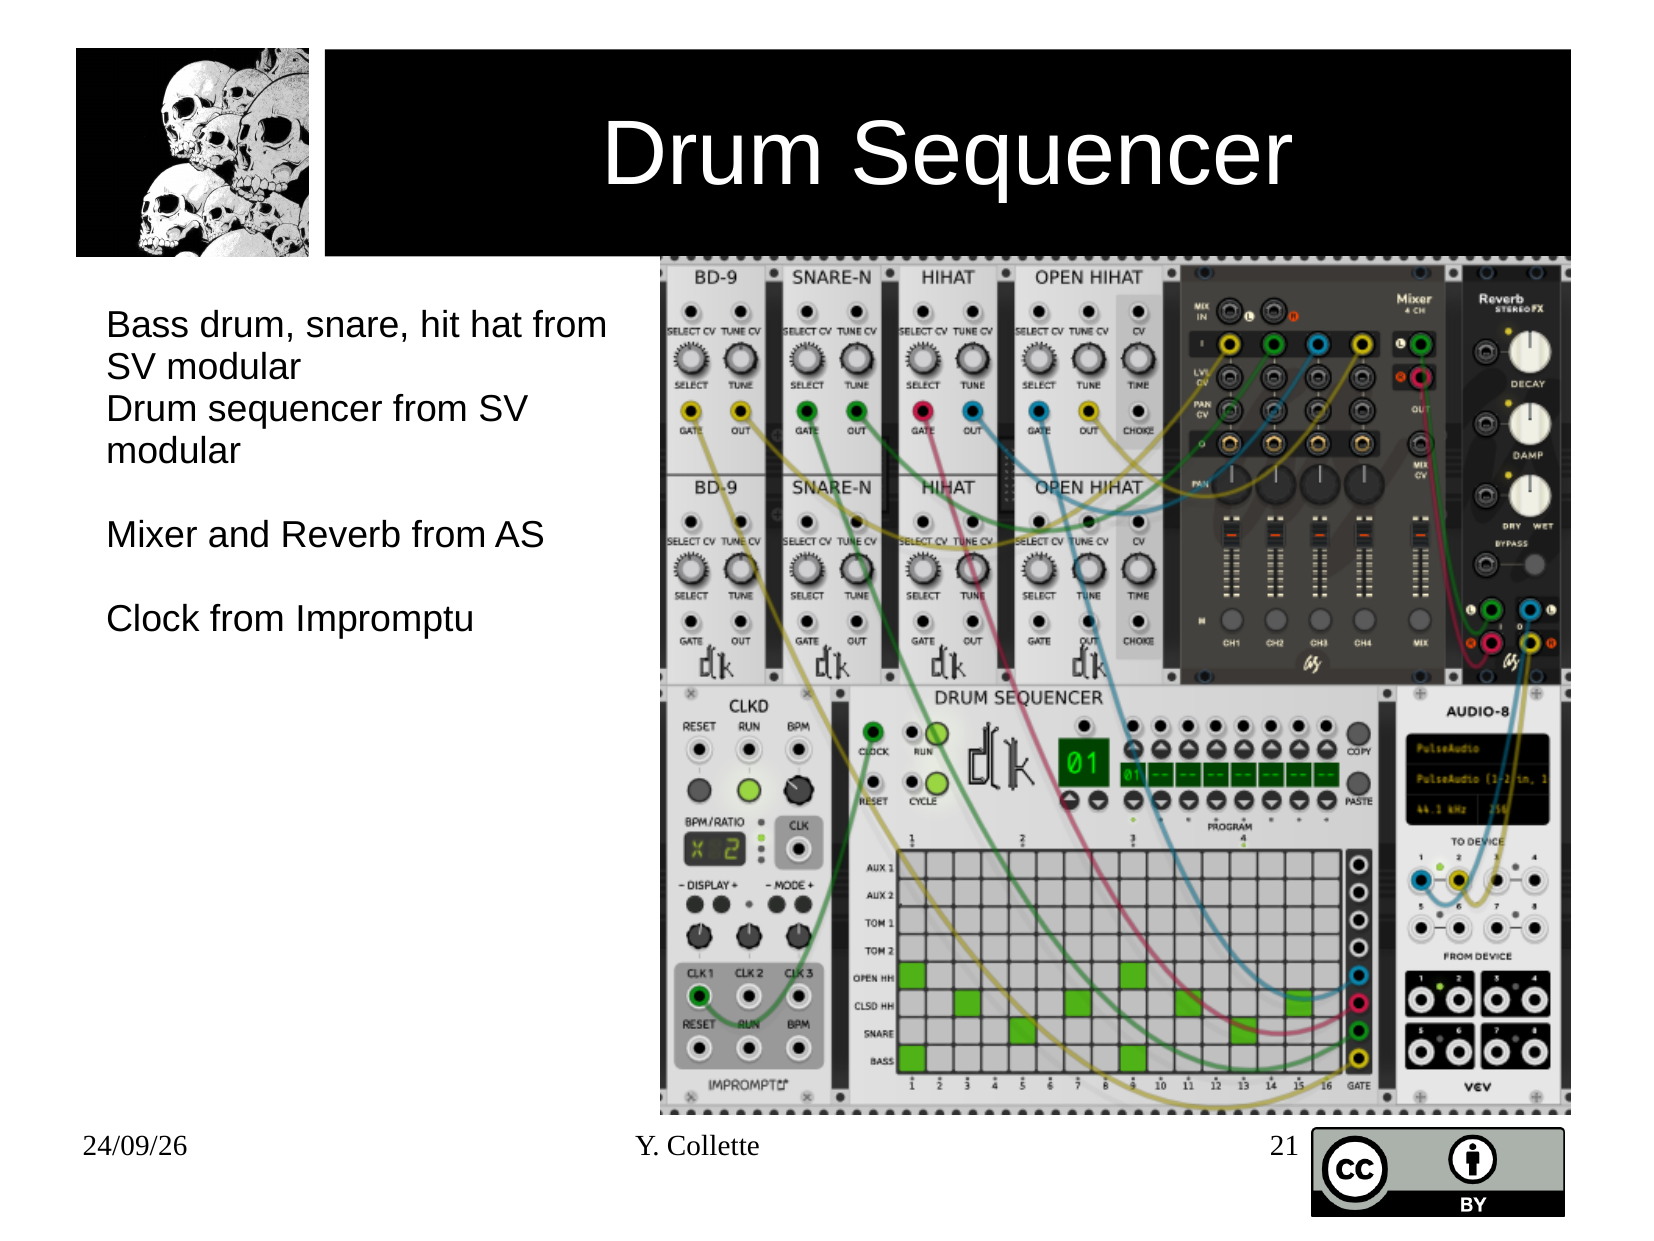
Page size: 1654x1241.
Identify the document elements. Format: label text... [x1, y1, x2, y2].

picture [1311, 1127, 1565, 1217]
picture [660, 256, 1571, 1115]
picture [76, 48, 309, 257]
title Drum Sequencer [324, 49, 1571, 257]
text_box Bass drum, snare, hit hat from SV modular Drum sequencer from SV modular Mixer and Reverb from AS Clock from Impromptu [91, 295, 638, 647]
